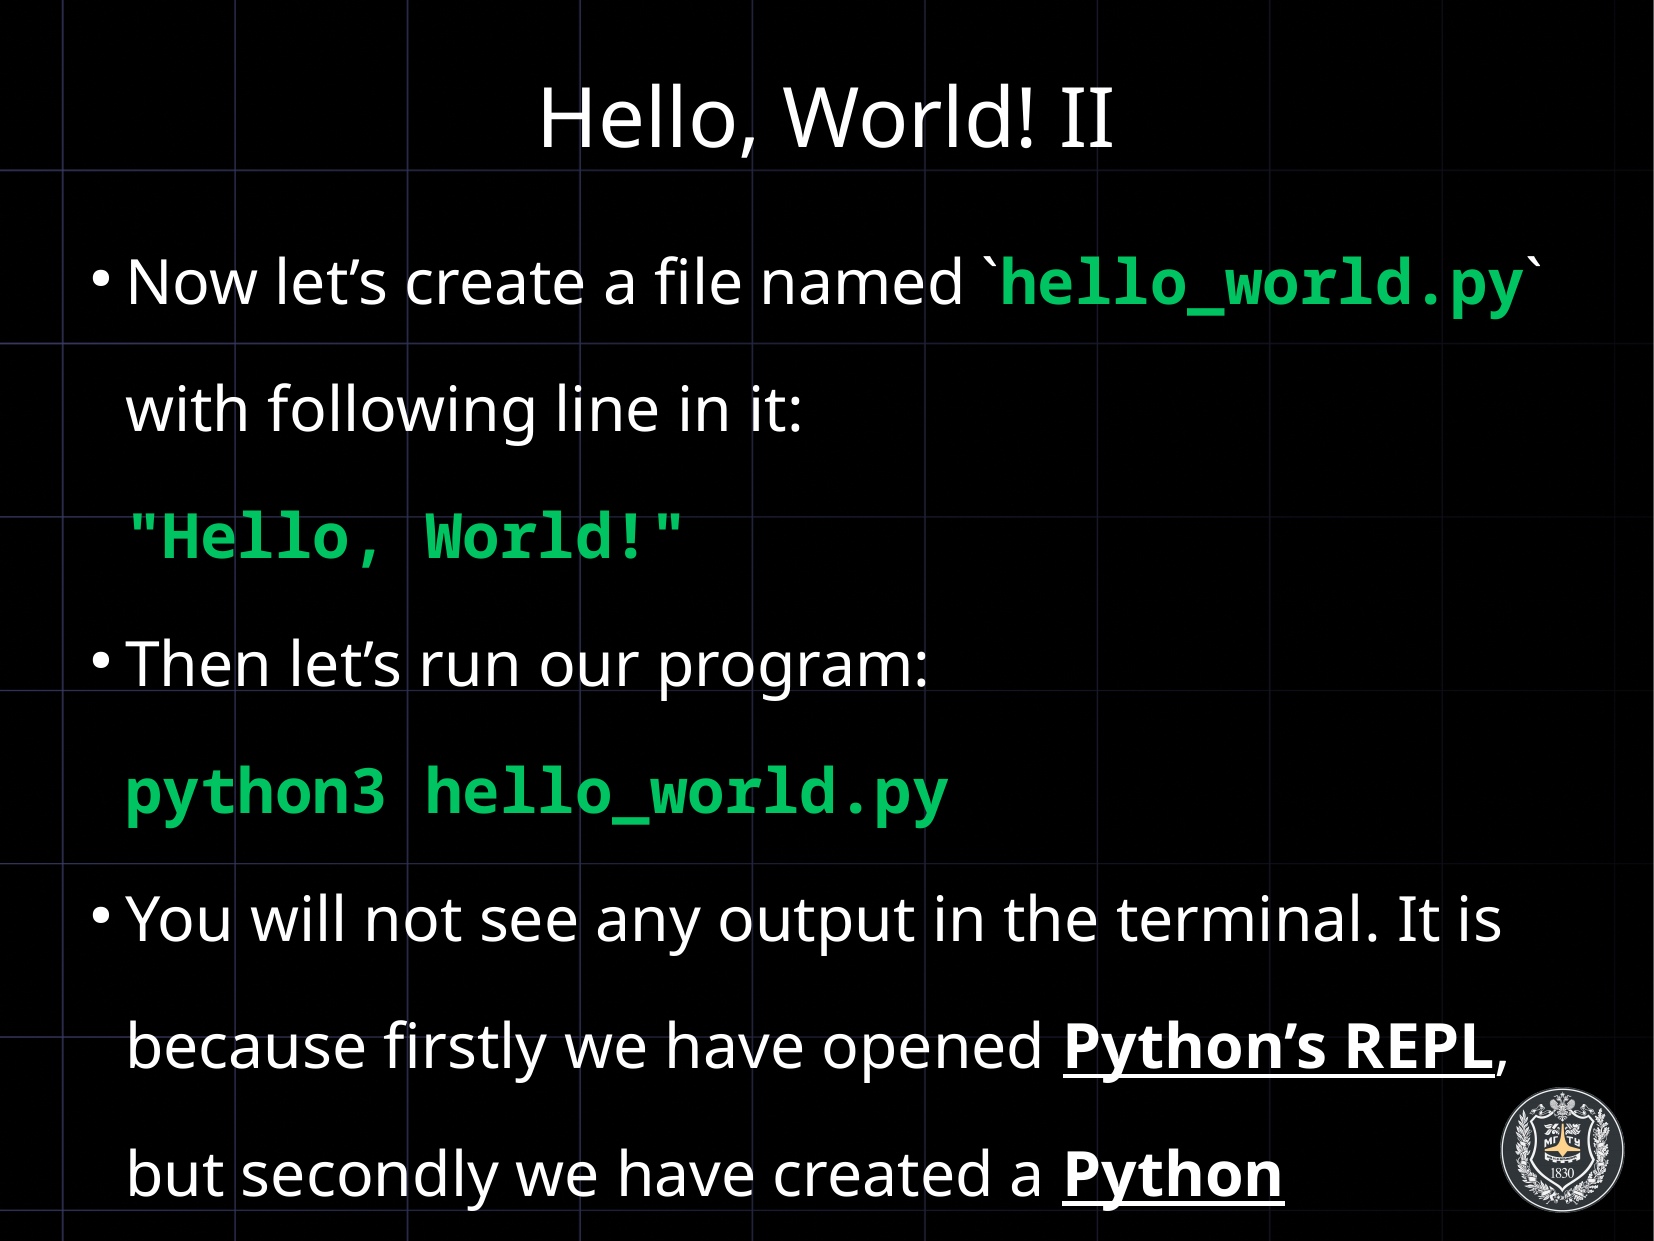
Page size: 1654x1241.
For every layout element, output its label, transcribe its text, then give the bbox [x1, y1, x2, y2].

text_box Now let’s create a file named `hello_world.py` with following line in it: "Hello, World!" Then let’s run our program: python3 hello_world.py You will not see any output in the terminal. It is because firstly we have opened Python’s REPL, but secondly we have created a Python program and ran it by Python’s interpreter. [75, 187, 1576, 1163]
title Hello, World! II [82, 37, 1571, 187]
picture [0, 0, 1654, 1241]
